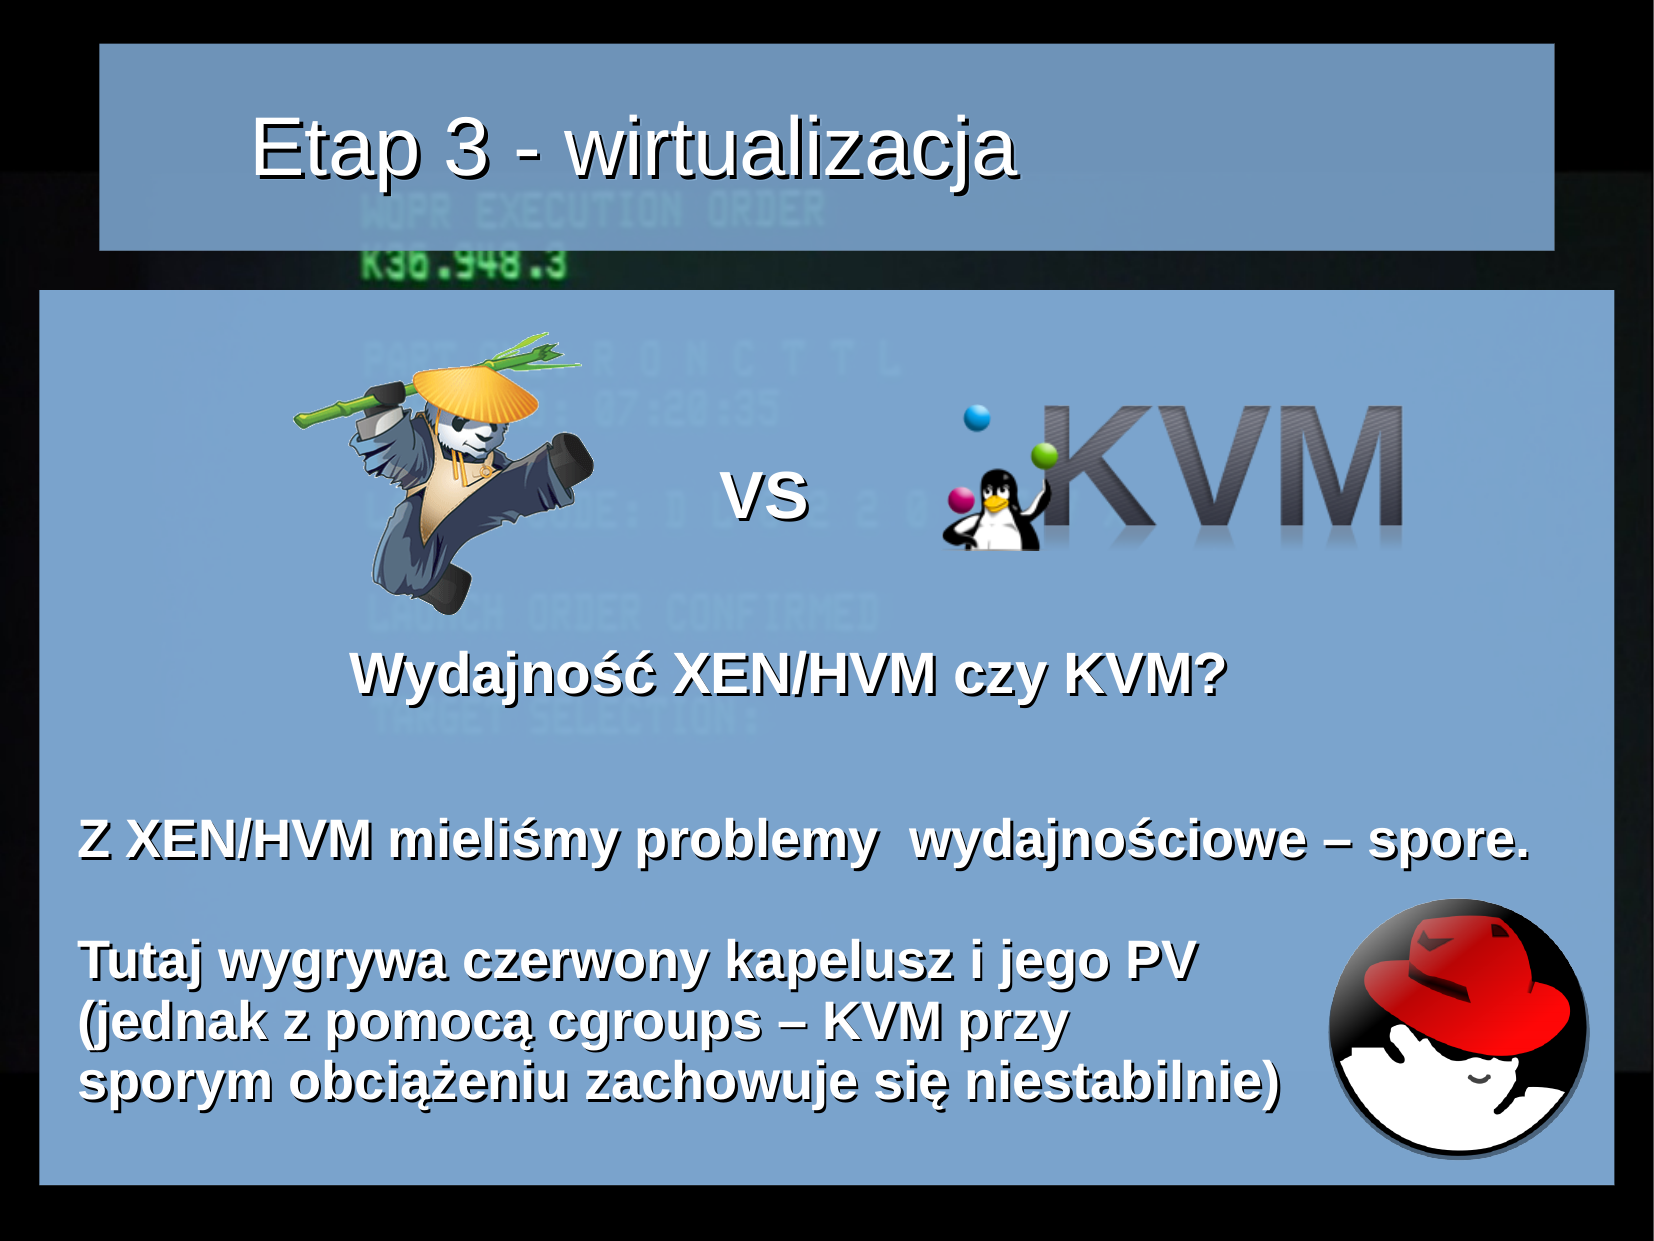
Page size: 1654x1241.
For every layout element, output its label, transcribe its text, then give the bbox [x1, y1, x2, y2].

text_box Wydajność XEN/HVM czy KVM? [334, 633, 1246, 714]
text_box VS [705, 450, 824, 541]
text_box [39, 290, 1615, 1186]
picture [0, 0, 1654, 1241]
text_box Z XEN/HVM mieliśmy problemy wydajnościowe – spore. Tutaj wygrywa czerwony kapelusz i jego PV (jednak z pomocą cgroups – KVM przy sporym obciążeniu zachowuje się niestabilnie) [62, 801, 1563, 1119]
title Etap 3 - wirtualizacja [99, 43, 1555, 251]
